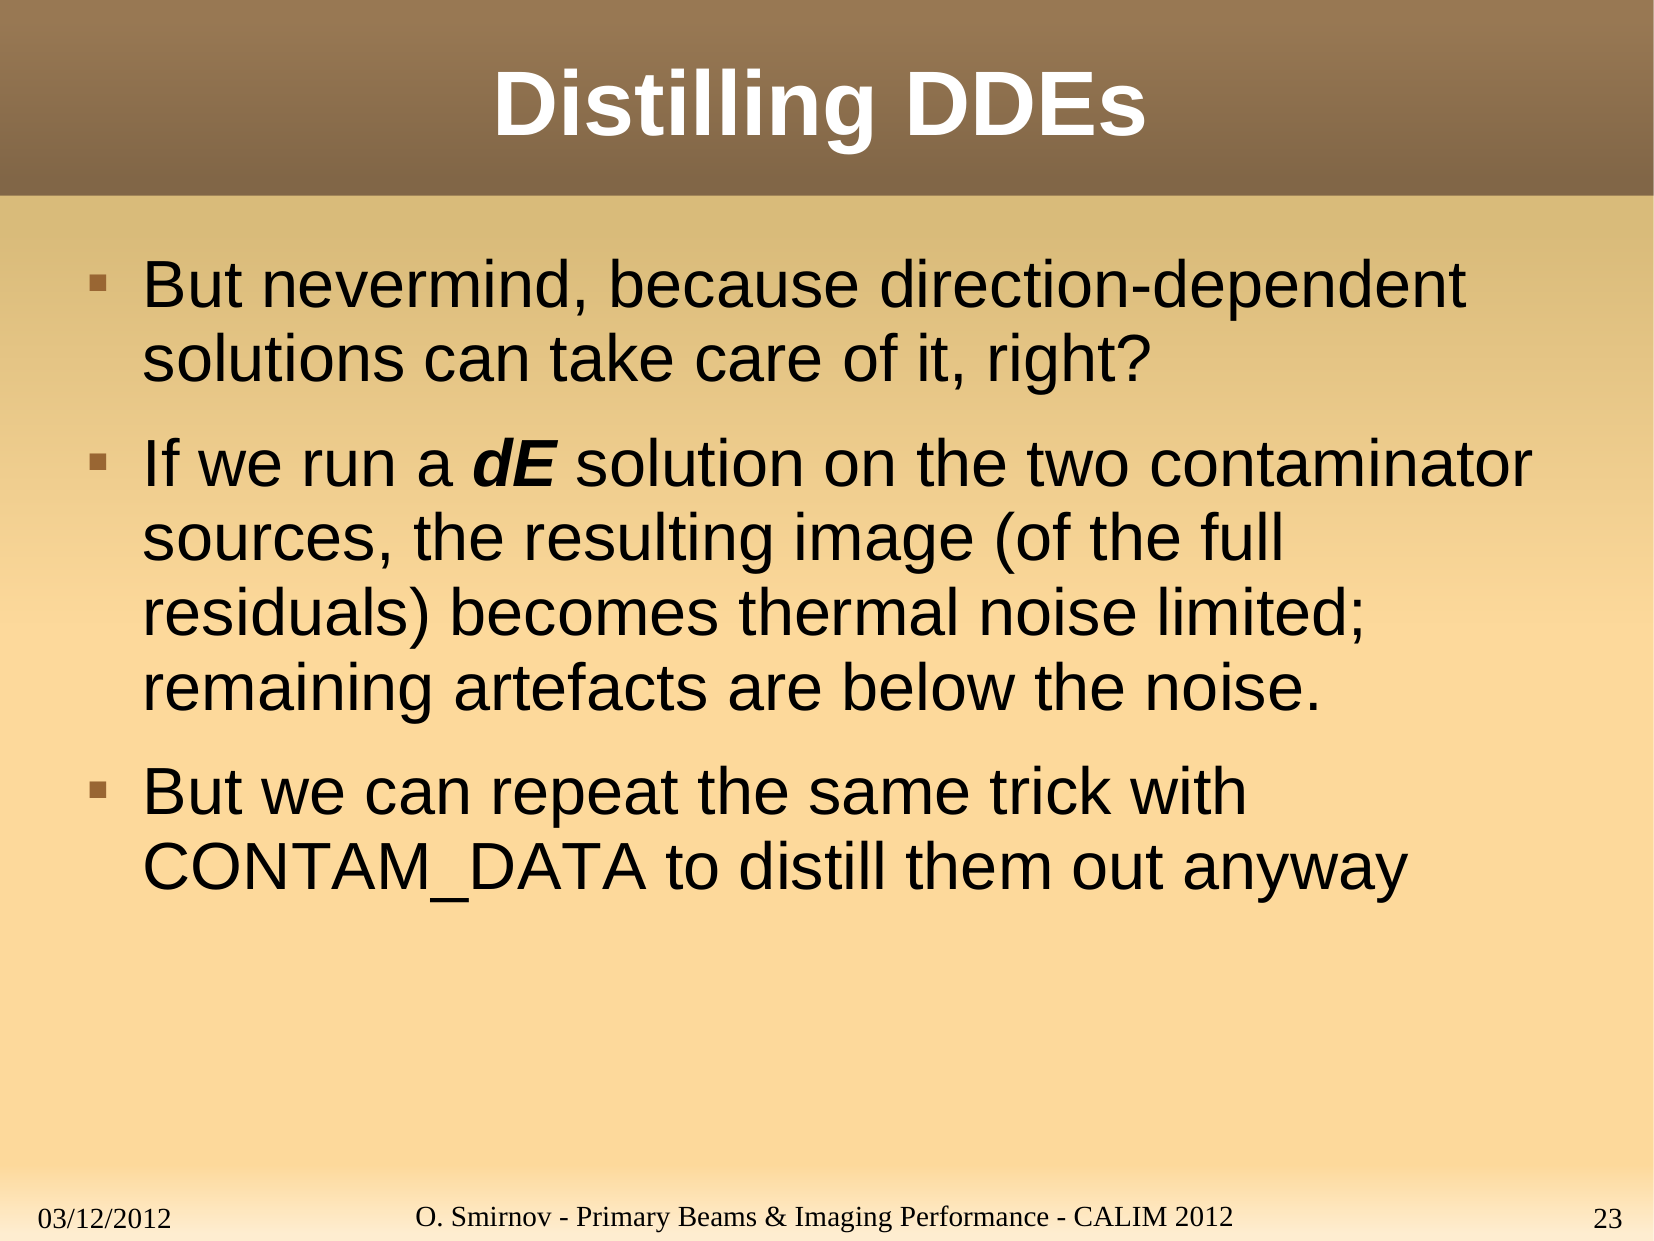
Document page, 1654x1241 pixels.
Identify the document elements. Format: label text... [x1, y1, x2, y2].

picture [0, 0, 1654, 1241]
list But nevermind, because direction-dependent solutions can take care of it, right? If we run a dE solution on the two contaminator sources, the resulting image (of the full residuals) becomes thermal noise limited; remaining artefacts are below the noise. But we can repeat the same trick with CONTAM_DATA to distill them out anyway [71, 246, 1561, 1066]
title Distilling DDEs [76, 0, 1565, 208]
